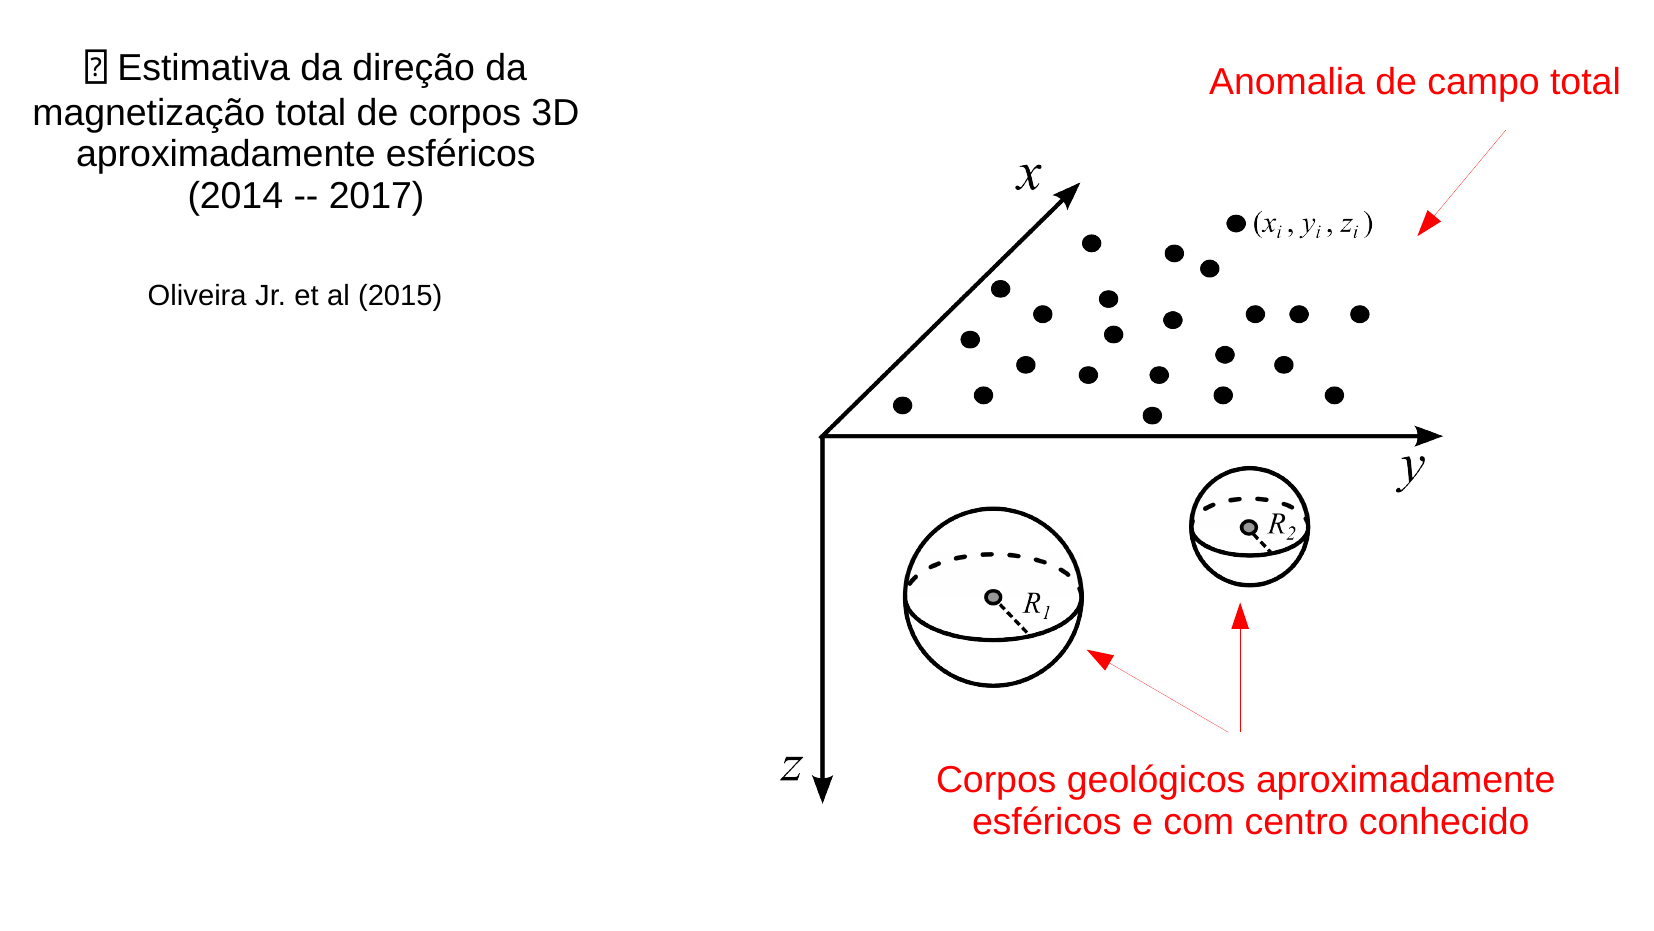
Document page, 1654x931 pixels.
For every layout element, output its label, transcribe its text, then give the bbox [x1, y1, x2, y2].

picture [744, 70, 1506, 833]
text_box ⍰ Estimativa da direção da magnetização total de corpos 3D aproximadamente esféricos (2014 -- 2017) [17, 32, 603, 258]
text_box Oliveira Jr. et al (2015) [47, 271, 544, 320]
text_box Corpos geológicos aproximadamente esféricos e com centro conhecido [921, 751, 1619, 893]
text_box Anomalia de campo total [1194, 53, 1636, 110]
